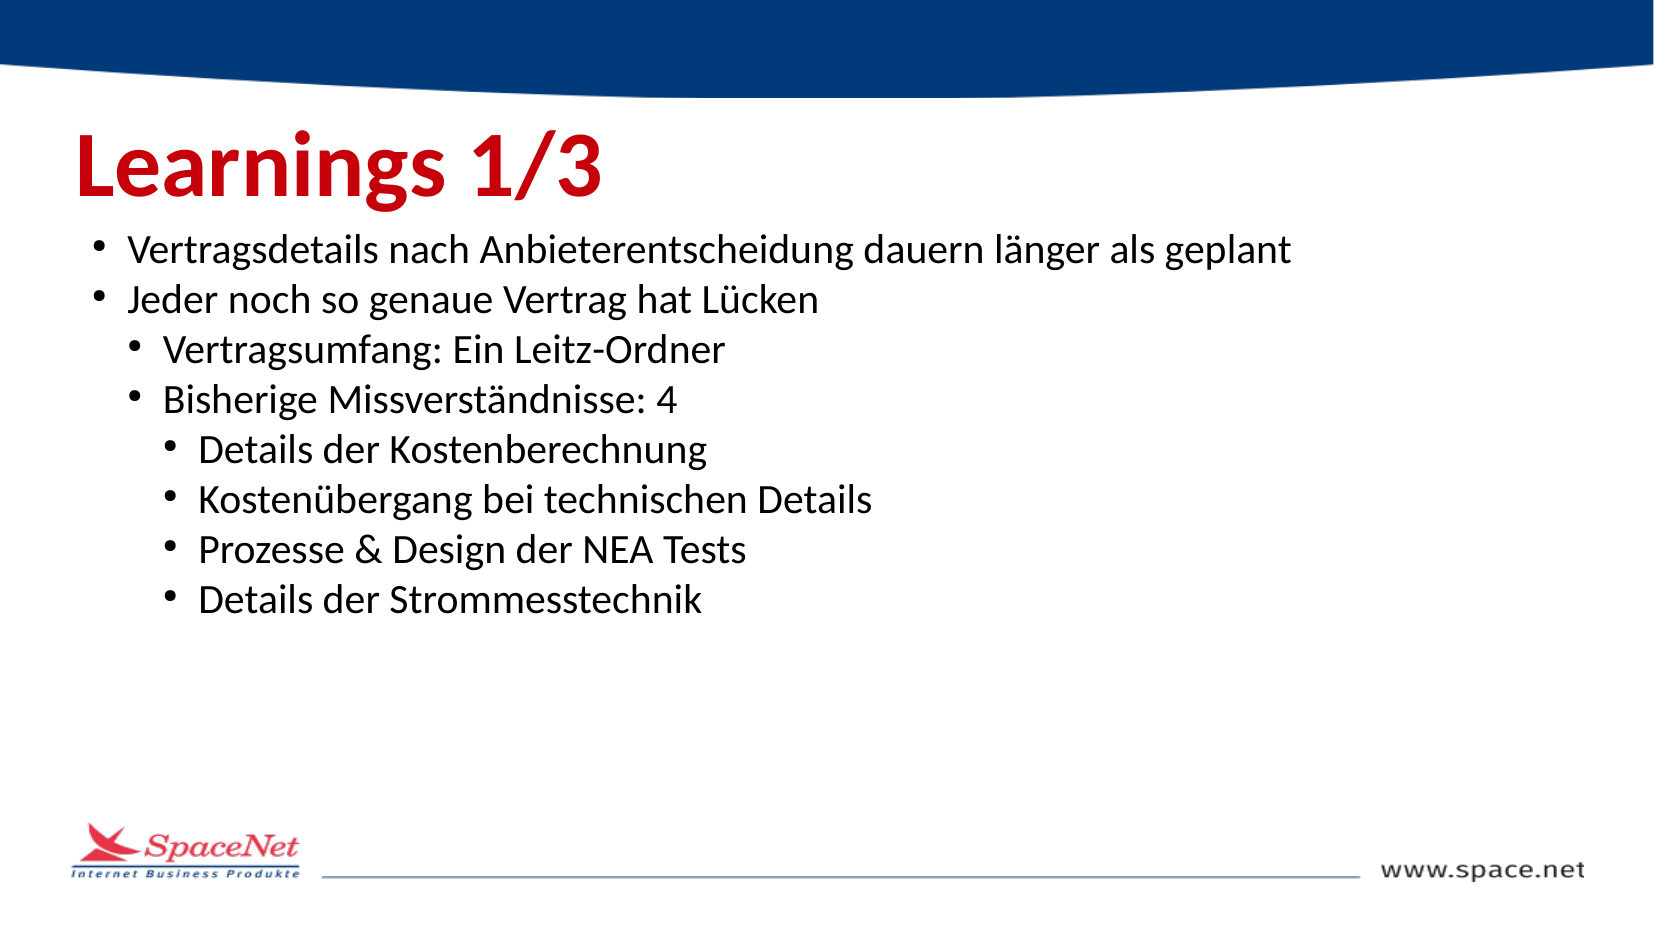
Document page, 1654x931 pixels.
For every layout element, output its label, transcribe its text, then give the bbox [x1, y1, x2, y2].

text_box Learnings 1/3 [60, 95, 1583, 223]
text_box Vertragsdetails nach Anbieterentscheidung dauern länger als geplant Jeder noch so genaue Vertrag hat Lücken Vertragsumfang: Ein Leitz-Ordner Bisherige Missverständnisse: 4 Details der Kostenberechnung Kostenübergang bei technischen Details Prozesse & Design der NEA Tests Details der Strommesstechnik [77, 223, 1576, 630]
